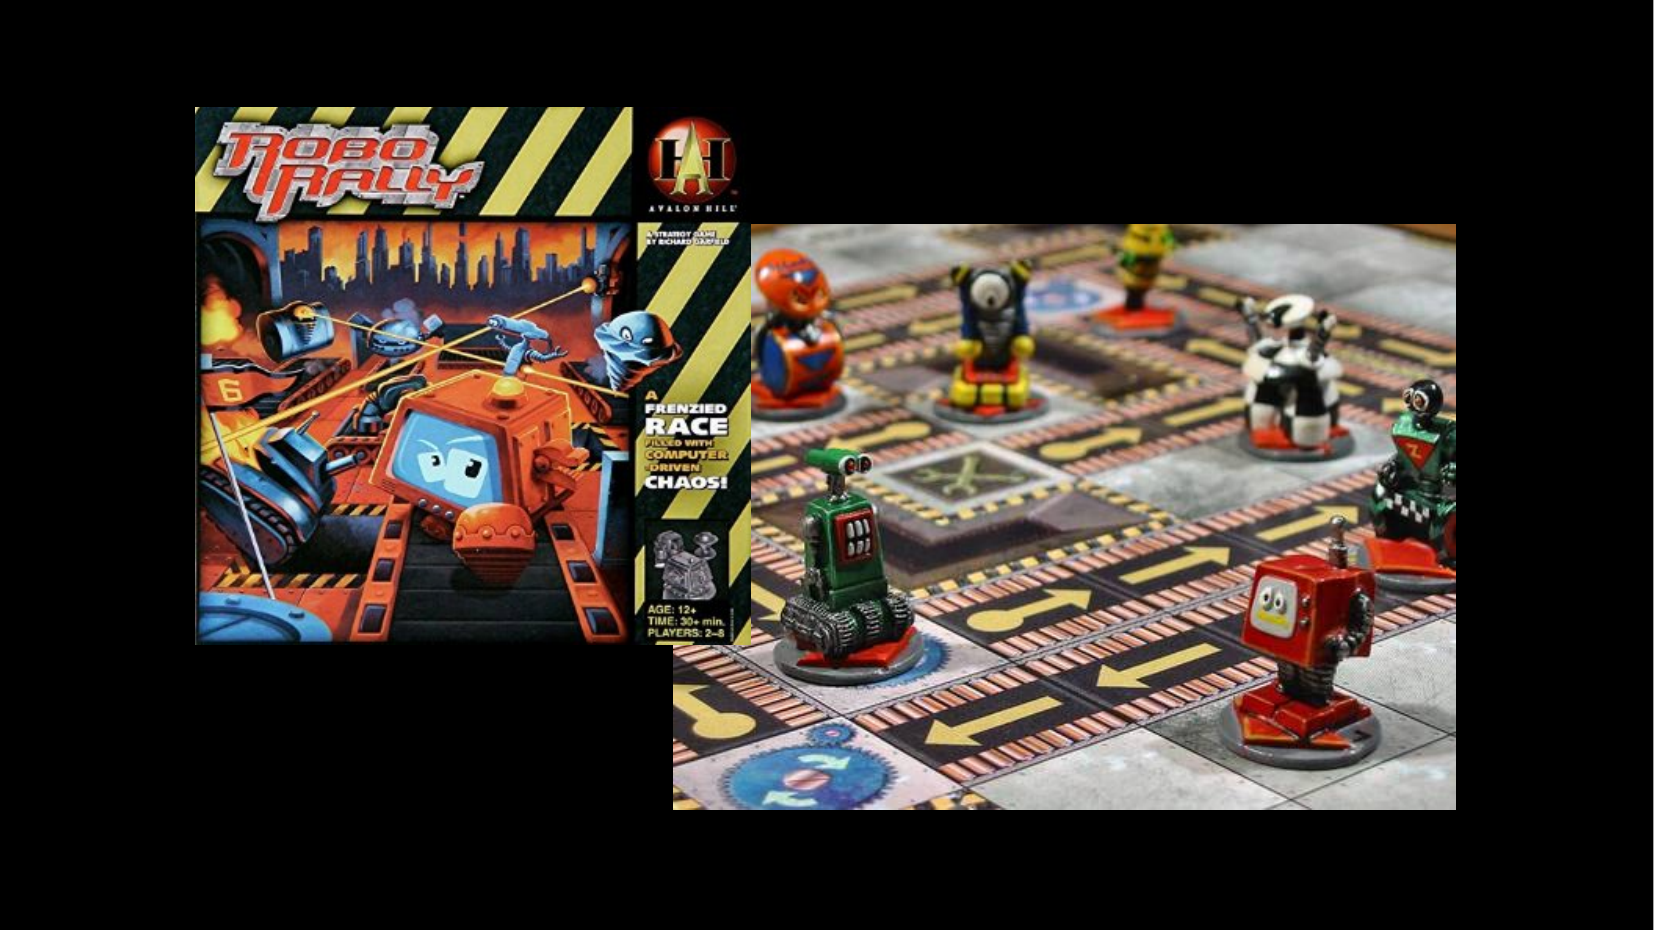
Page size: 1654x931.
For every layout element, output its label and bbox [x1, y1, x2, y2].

picture [195, 107, 1456, 811]
